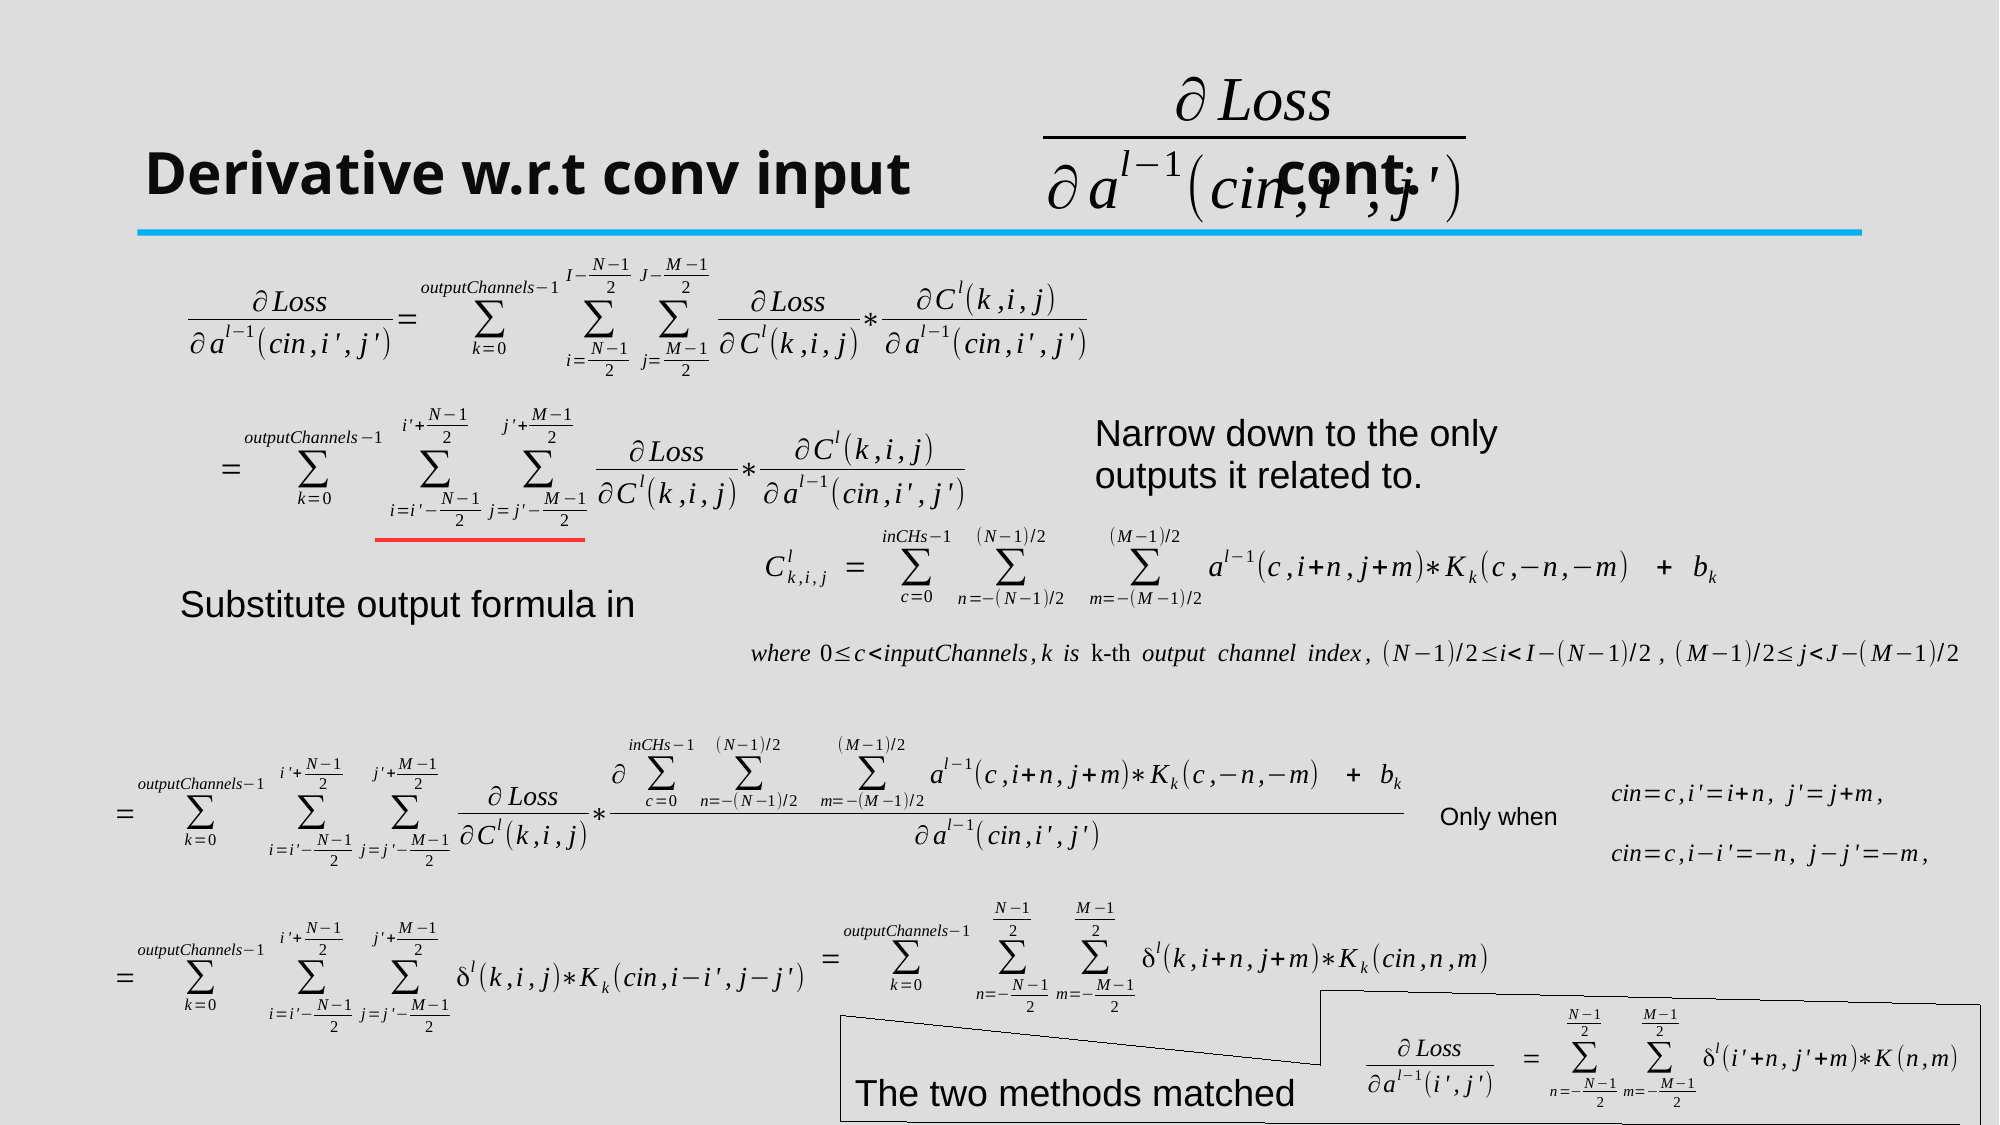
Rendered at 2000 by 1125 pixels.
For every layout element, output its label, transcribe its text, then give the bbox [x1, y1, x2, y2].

title Derivative w.r.t conv input cont. [137, 108, 1863, 233]
chart [210, 404, 1966, 669]
chart [1510, 1005, 1966, 1111]
chart [180, 254, 1096, 382]
text_box Narrow down to the only outputs it related to. [1080, 404, 1636, 504]
text_box Only when [1425, 795, 1621, 841]
chart [1358, 1035, 1501, 1100]
chart [105, 734, 1412, 871]
chart [1605, 780, 1890, 808]
text_box Substitute output formula in [165, 576, 721, 676]
chart [1033, 64, 1475, 226]
chart [1605, 840, 1934, 868]
text_box The two methods matched [840, 1065, 1336, 1125]
chart [104, 900, 1495, 1036]
